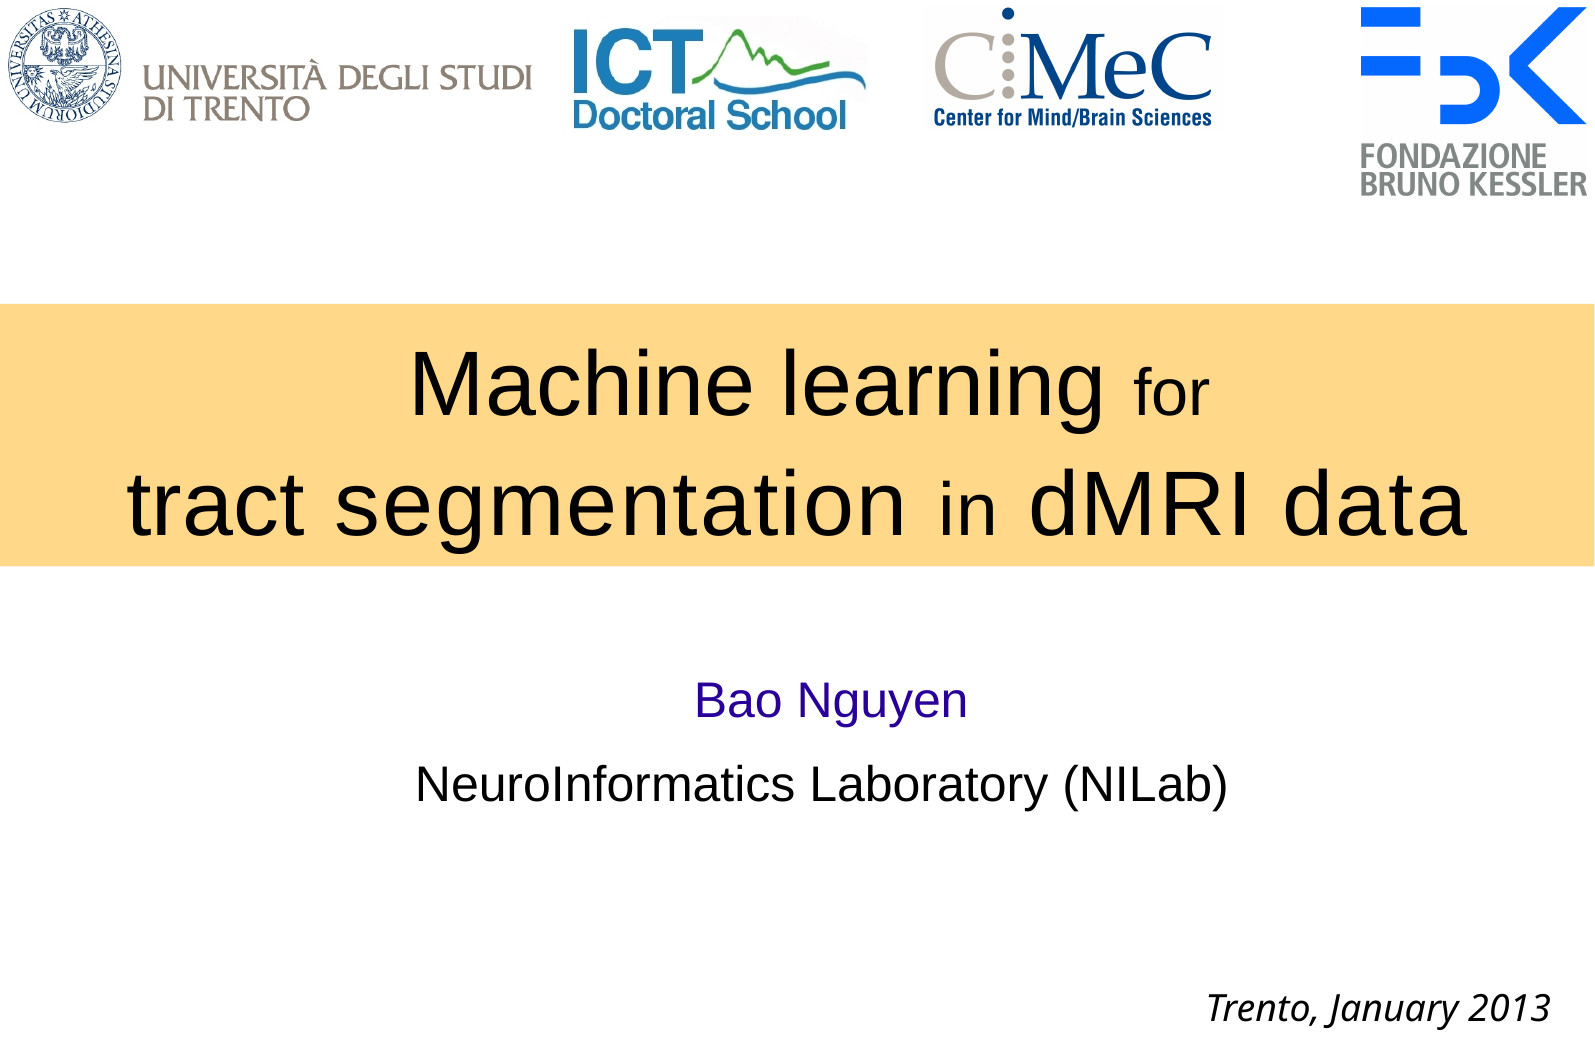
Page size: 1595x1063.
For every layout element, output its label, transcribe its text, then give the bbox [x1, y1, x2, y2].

text_box Trento, January 2013 [1087, 972, 1552, 1043]
picture [6, 4, 539, 127]
picture [1361, 7, 1587, 196]
title Machine learning for tract segmentation in dMRI data [0, 303, 1595, 567]
text_box Bao Nguyen NeuroInformatics Laboratory (NILab) [104, 653, 1540, 804]
picture [563, 16, 868, 137]
picture [923, 4, 1224, 133]
